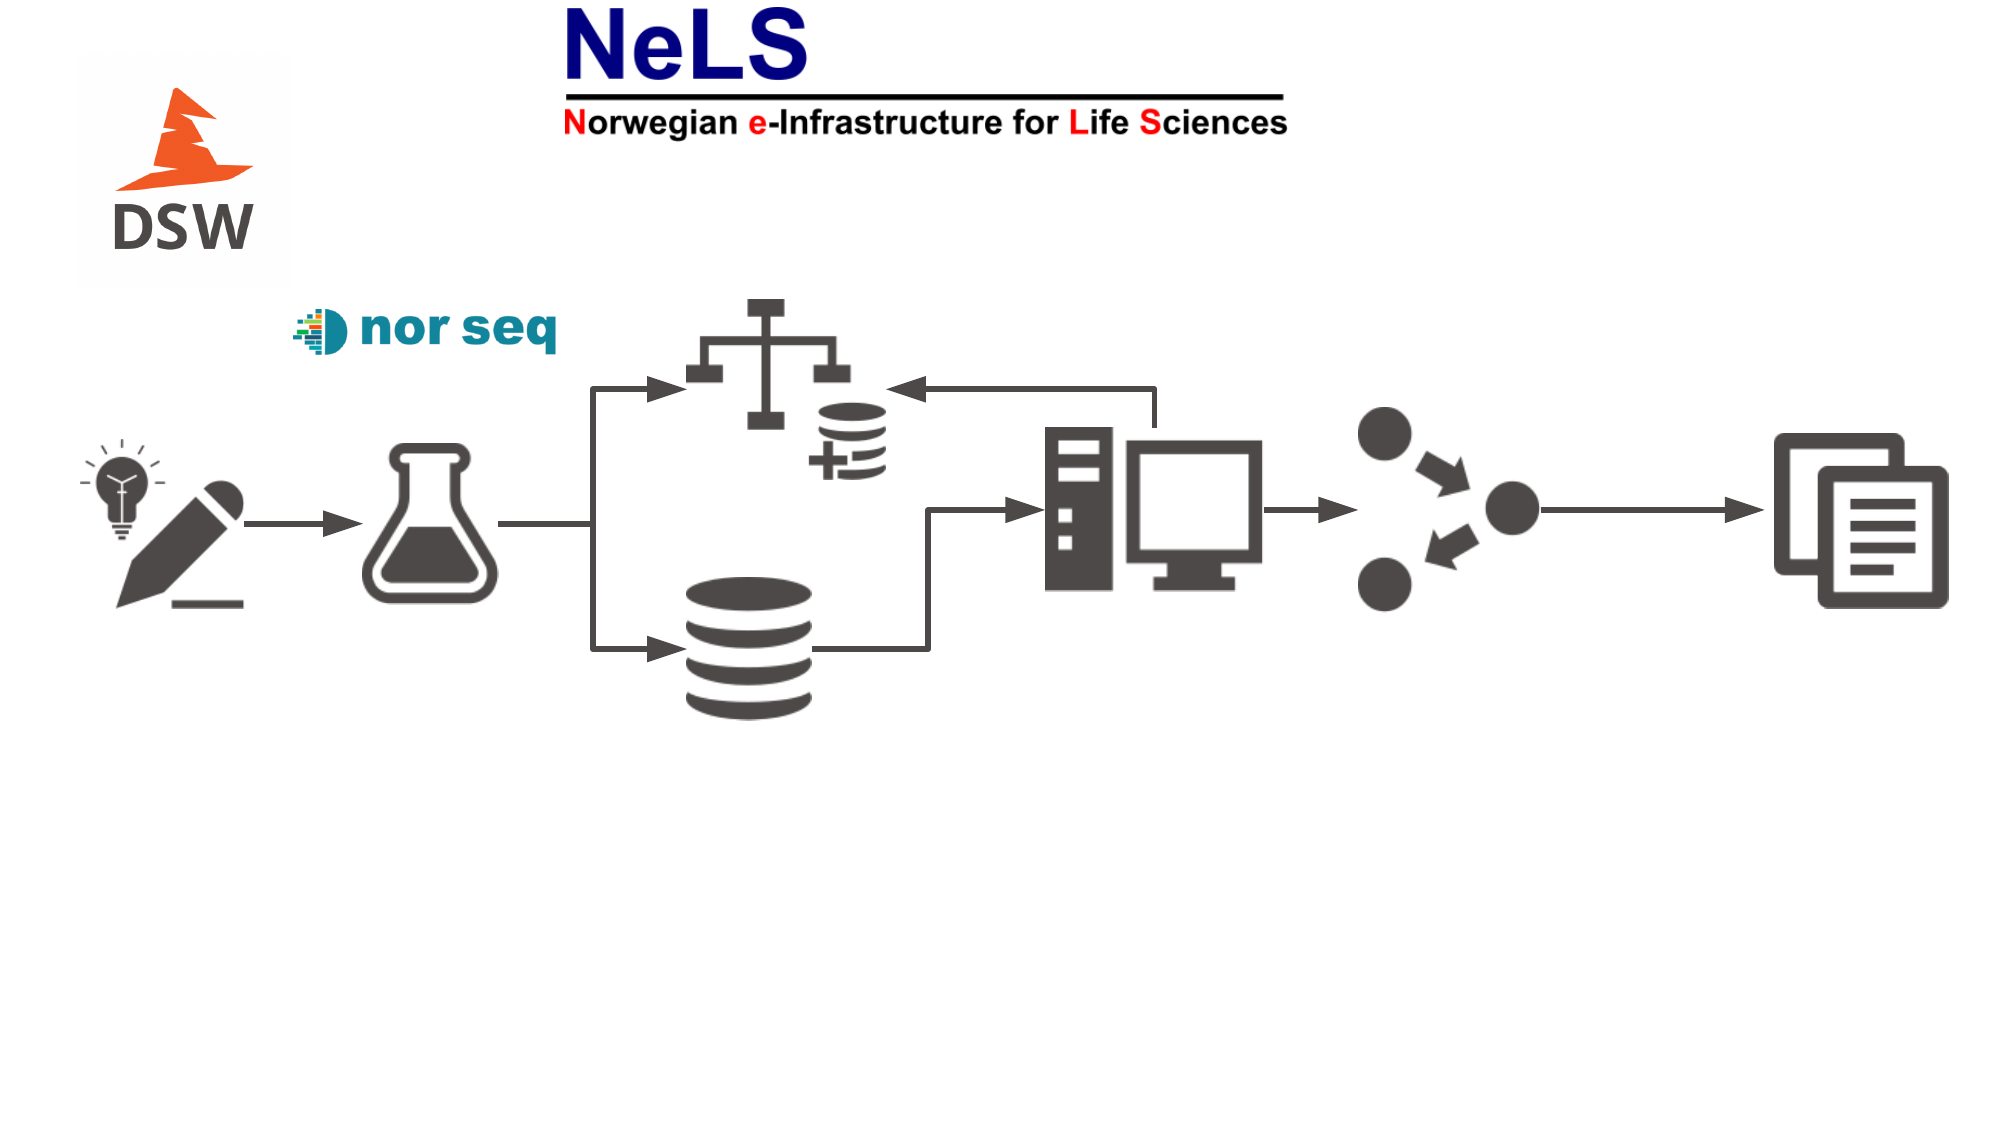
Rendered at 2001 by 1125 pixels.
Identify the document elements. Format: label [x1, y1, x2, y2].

picture [1045, 427, 1264, 593]
picture [686, 577, 812, 721]
picture [1358, 407, 1541, 613]
picture [686, 299, 886, 480]
picture [362, 443, 499, 605]
picture [1774, 433, 1949, 609]
picture [293, 309, 556, 355]
picture [80, 439, 245, 609]
picture [77, 50, 291, 287]
picture [565, 7, 1288, 142]
